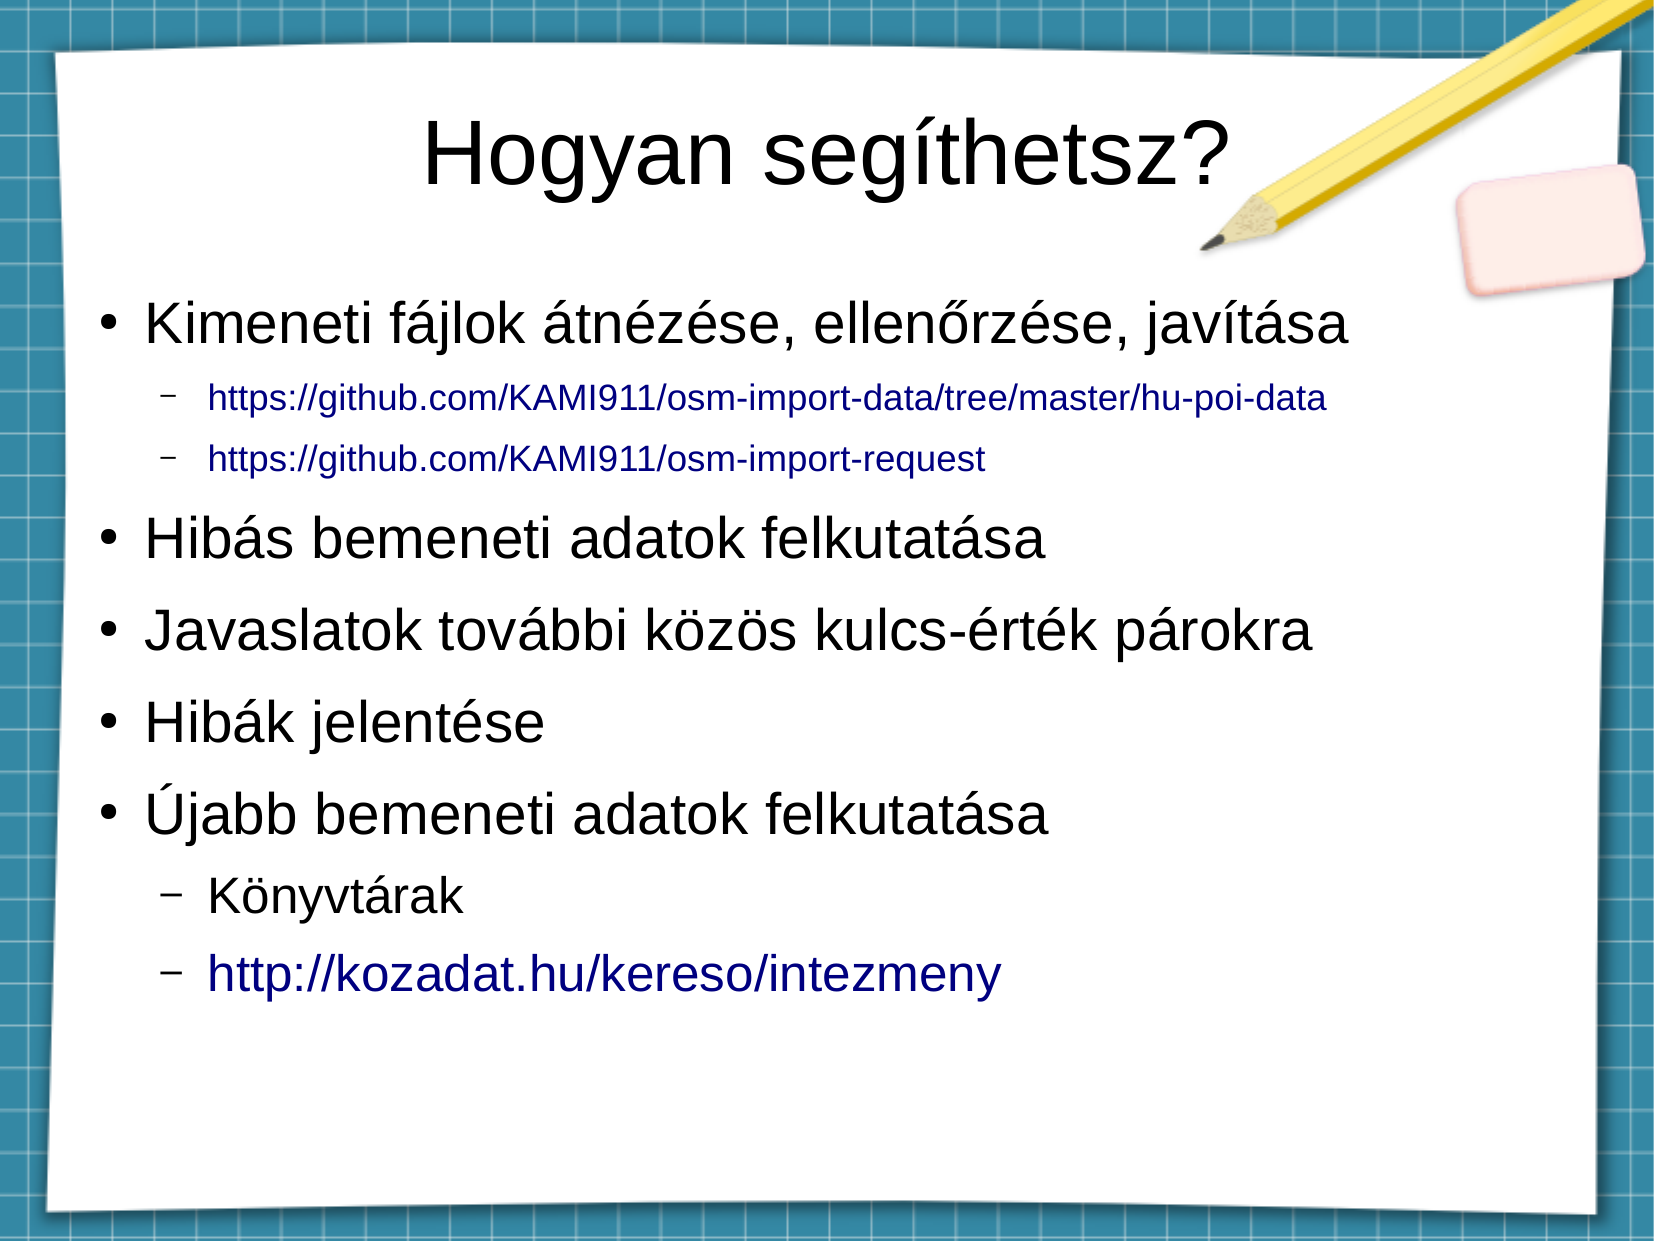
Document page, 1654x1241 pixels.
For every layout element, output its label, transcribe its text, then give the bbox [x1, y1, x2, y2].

title Hogyan segíthetsz? [82, 49, 1571, 257]
picture [0, 0, 1654, 1241]
list Kimeneti fájlok átnézése, ellenőrzése, javítása https://github.com/KAMI911/osm-import-data/tree/master/hu-poi-data https://github.com/KAMI911/osm-import-request Hibás bemeneti adatok felkutatása Javaslatok további közös kulcs-érték párokra Hibák jelentése Újabb bemeneti adatok felkutatása Könyvtárak http://kozadat.hu/kereso/intezmeny [82, 290, 1571, 1010]
